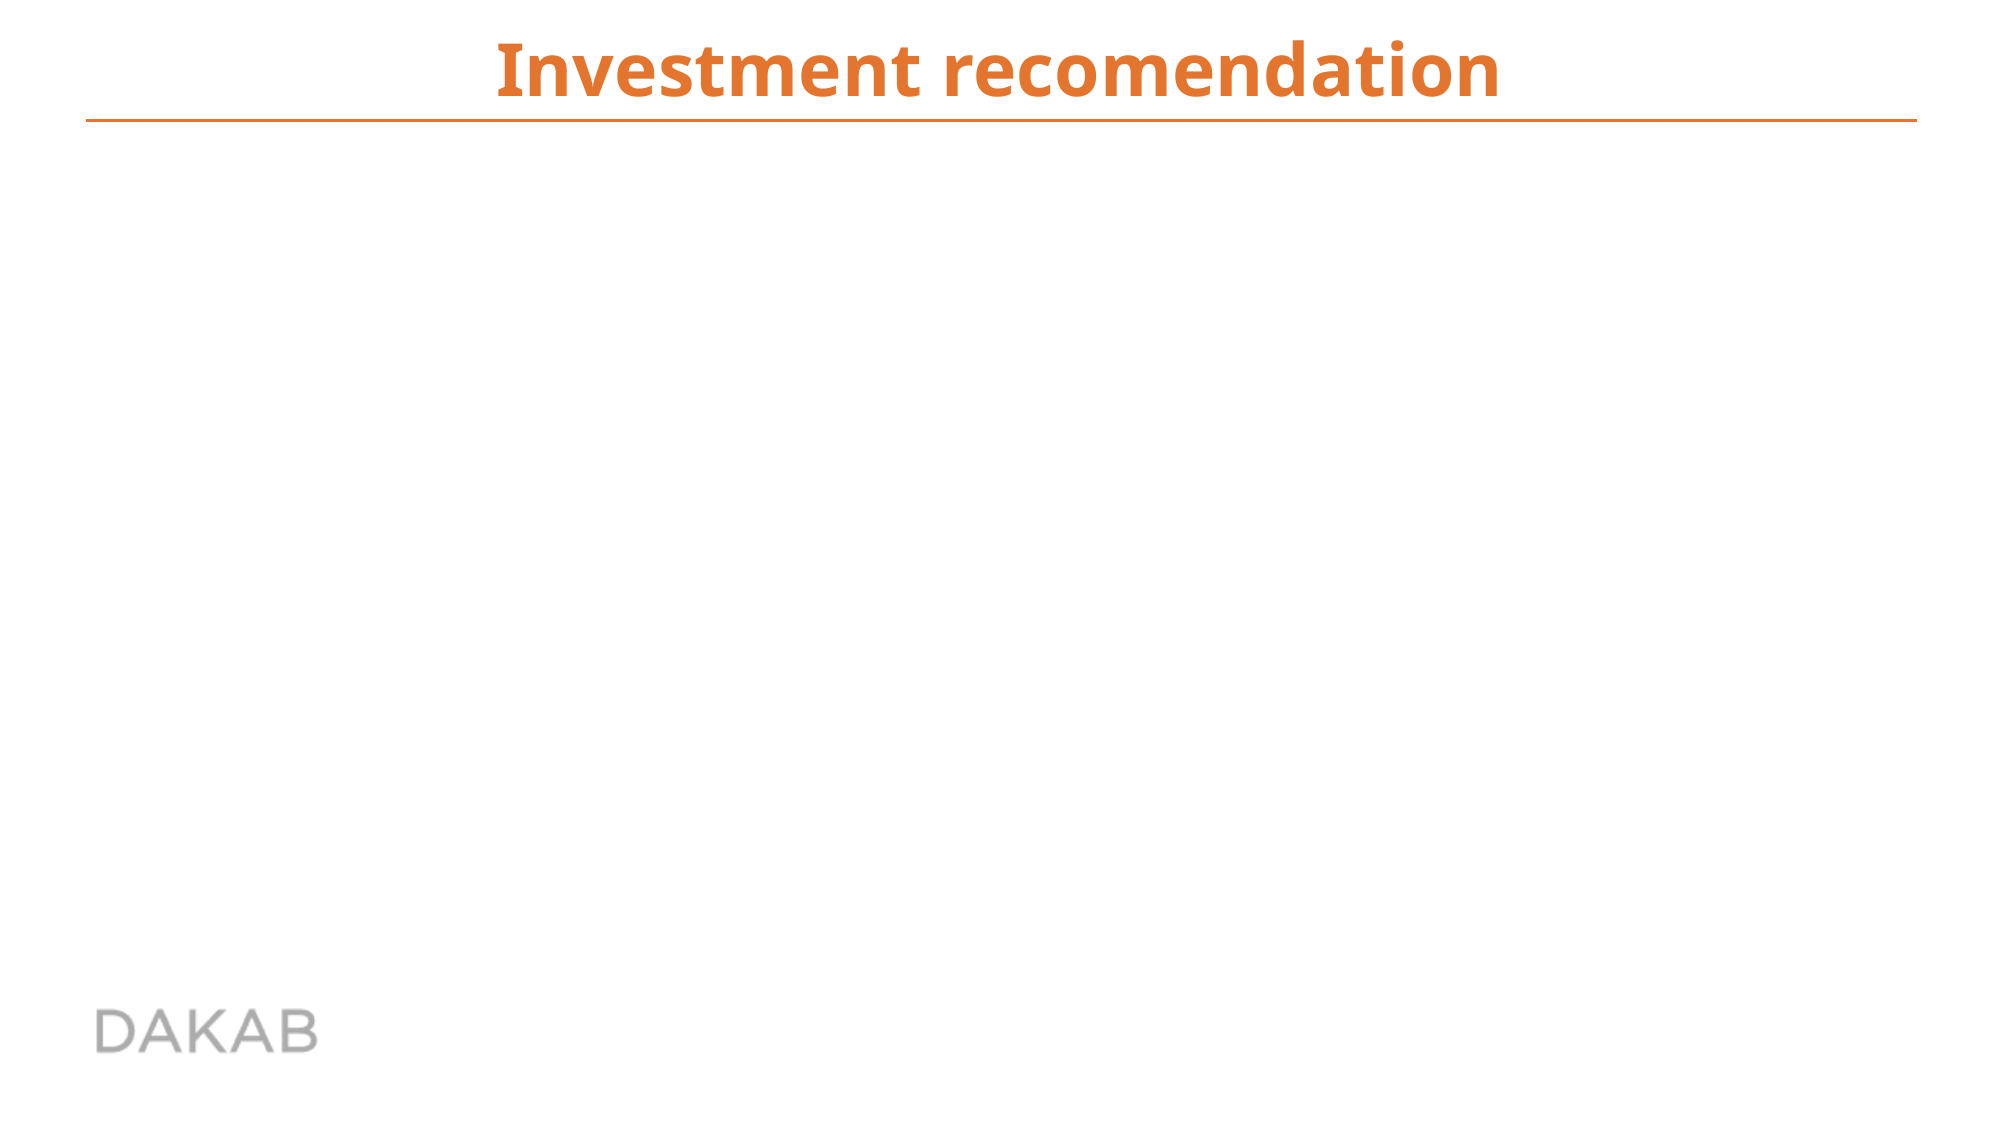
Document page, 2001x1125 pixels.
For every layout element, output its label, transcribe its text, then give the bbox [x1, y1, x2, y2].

picture [86, 1004, 324, 1060]
title Investment recomendation [465, 0, 1535, 119]
